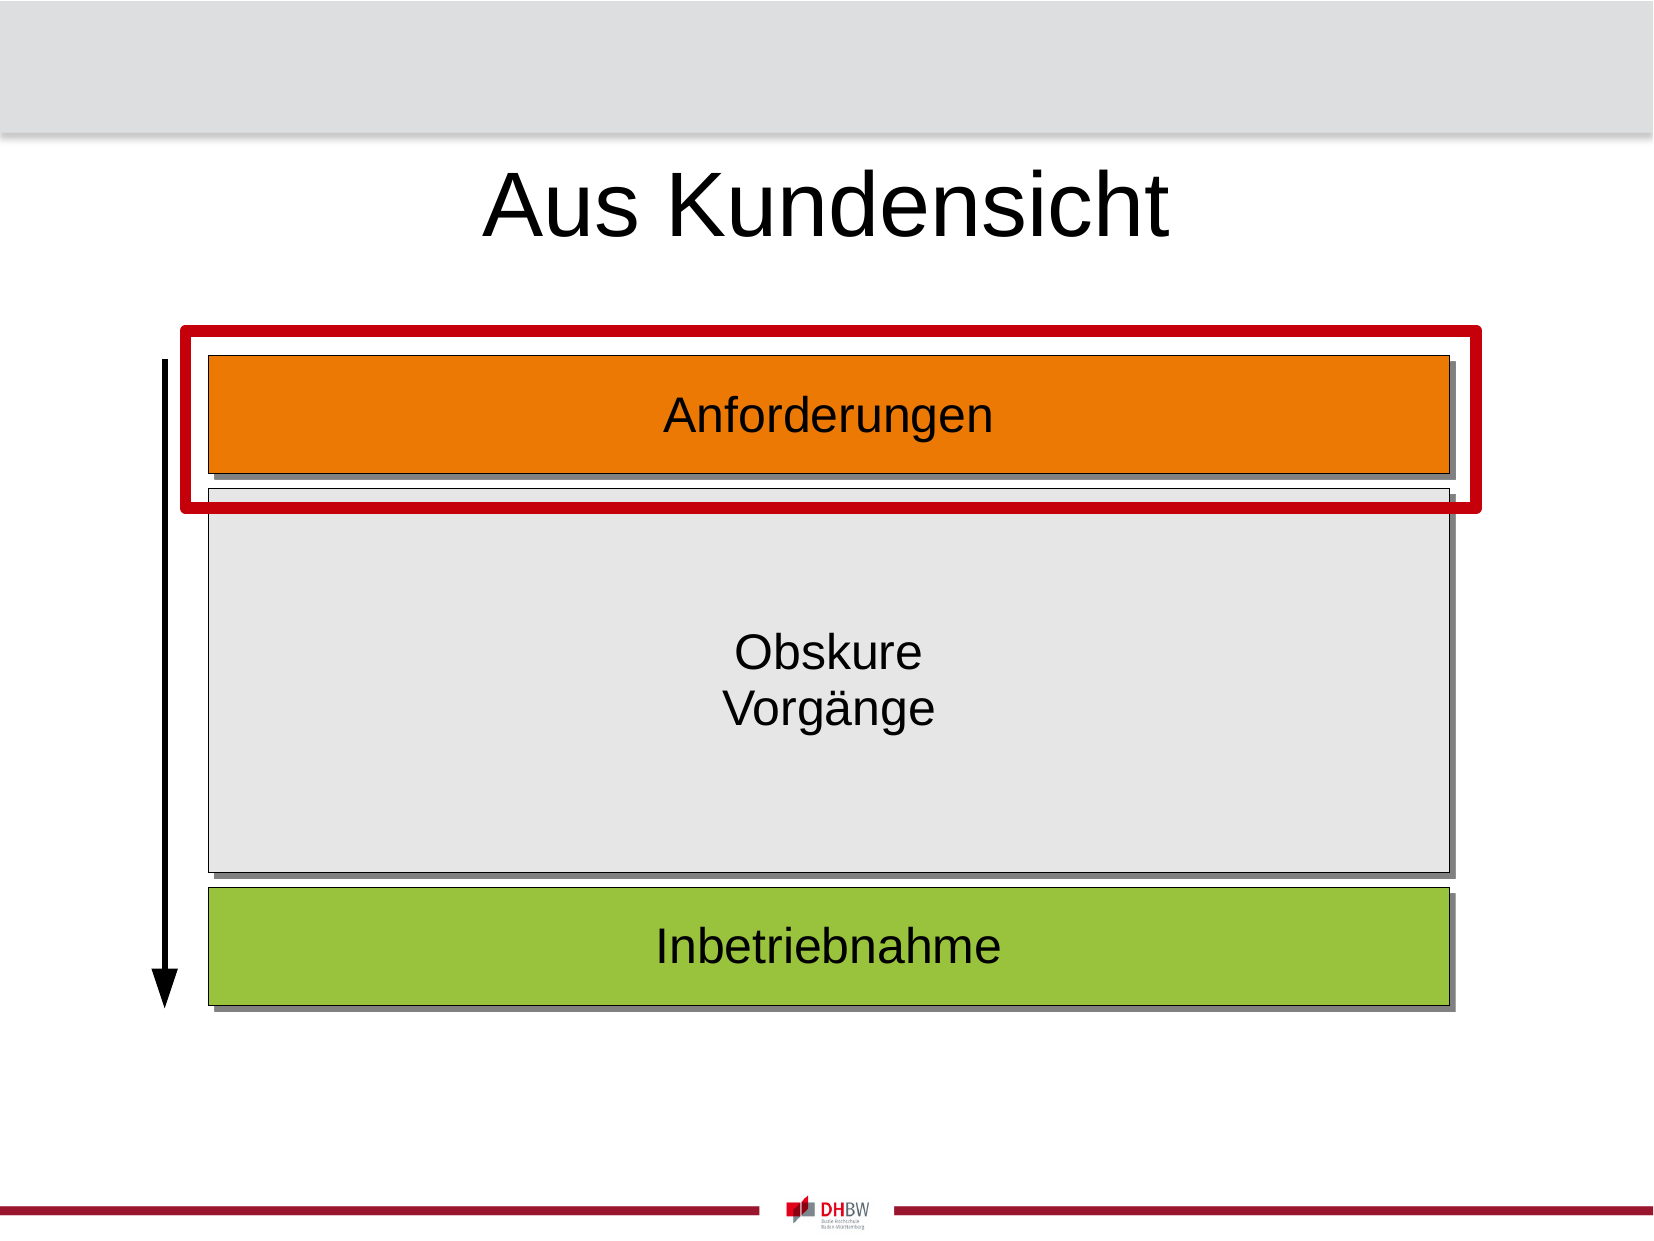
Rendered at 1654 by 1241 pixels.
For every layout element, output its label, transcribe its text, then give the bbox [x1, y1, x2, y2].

title Aus Kundensicht [82, 147, 1571, 257]
text_box Anforderungen [208, 355, 1450, 474]
picture [0, 1, 1654, 1237]
text_box Inbetriebnahme [208, 887, 1450, 1006]
text_box Obskure Vorgänge [208, 488, 1450, 502]
text_box Obskure Vorgänge [208, 514, 1450, 873]
